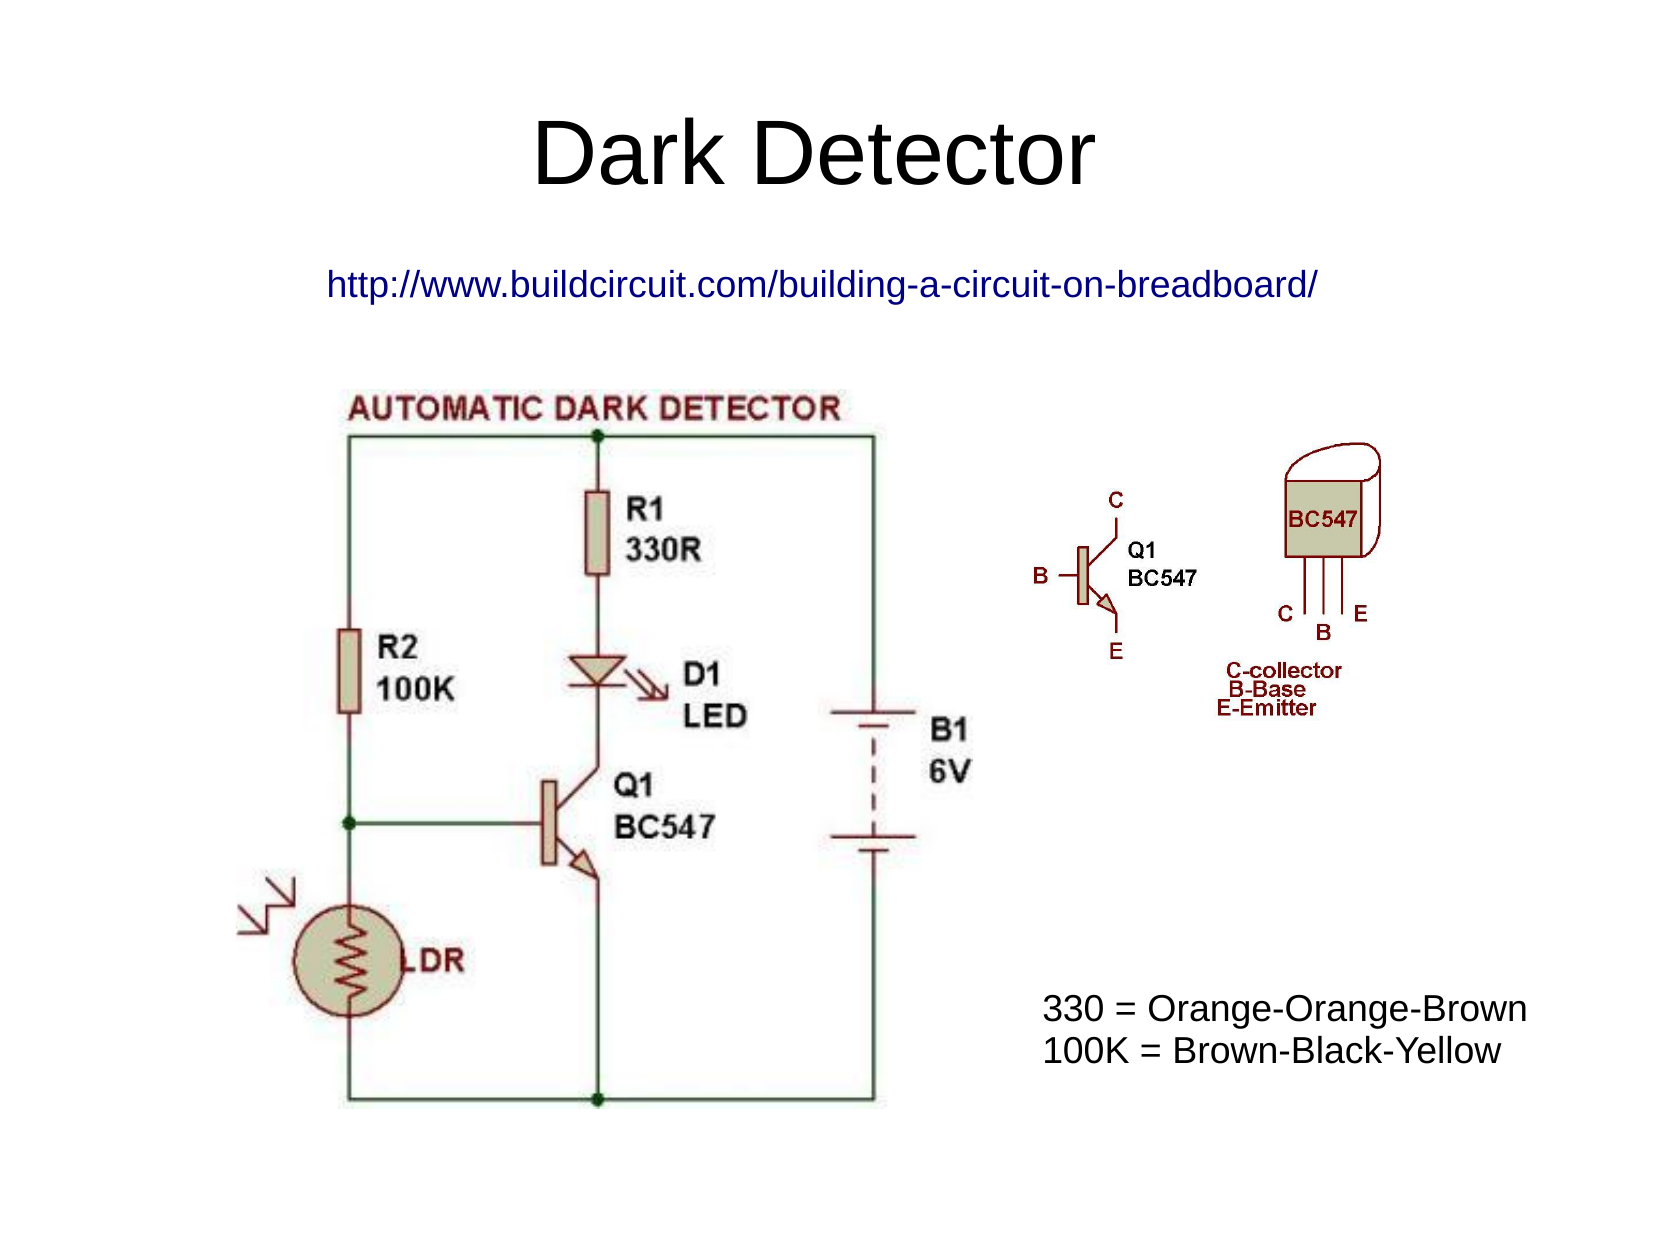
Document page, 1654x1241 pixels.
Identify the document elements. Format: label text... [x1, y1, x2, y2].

picture [236, 389, 973, 1109]
text_box http://www.buildcircuit.com/building-a-circuit-on-breadboard/ [311, 256, 1359, 351]
picture [1032, 441, 1382, 721]
text_box 330 = Orange-Orange-Brown 100K = Brown-Black-Yellow [1027, 980, 1543, 1080]
title Dark Detector [82, 49, 1571, 257]
